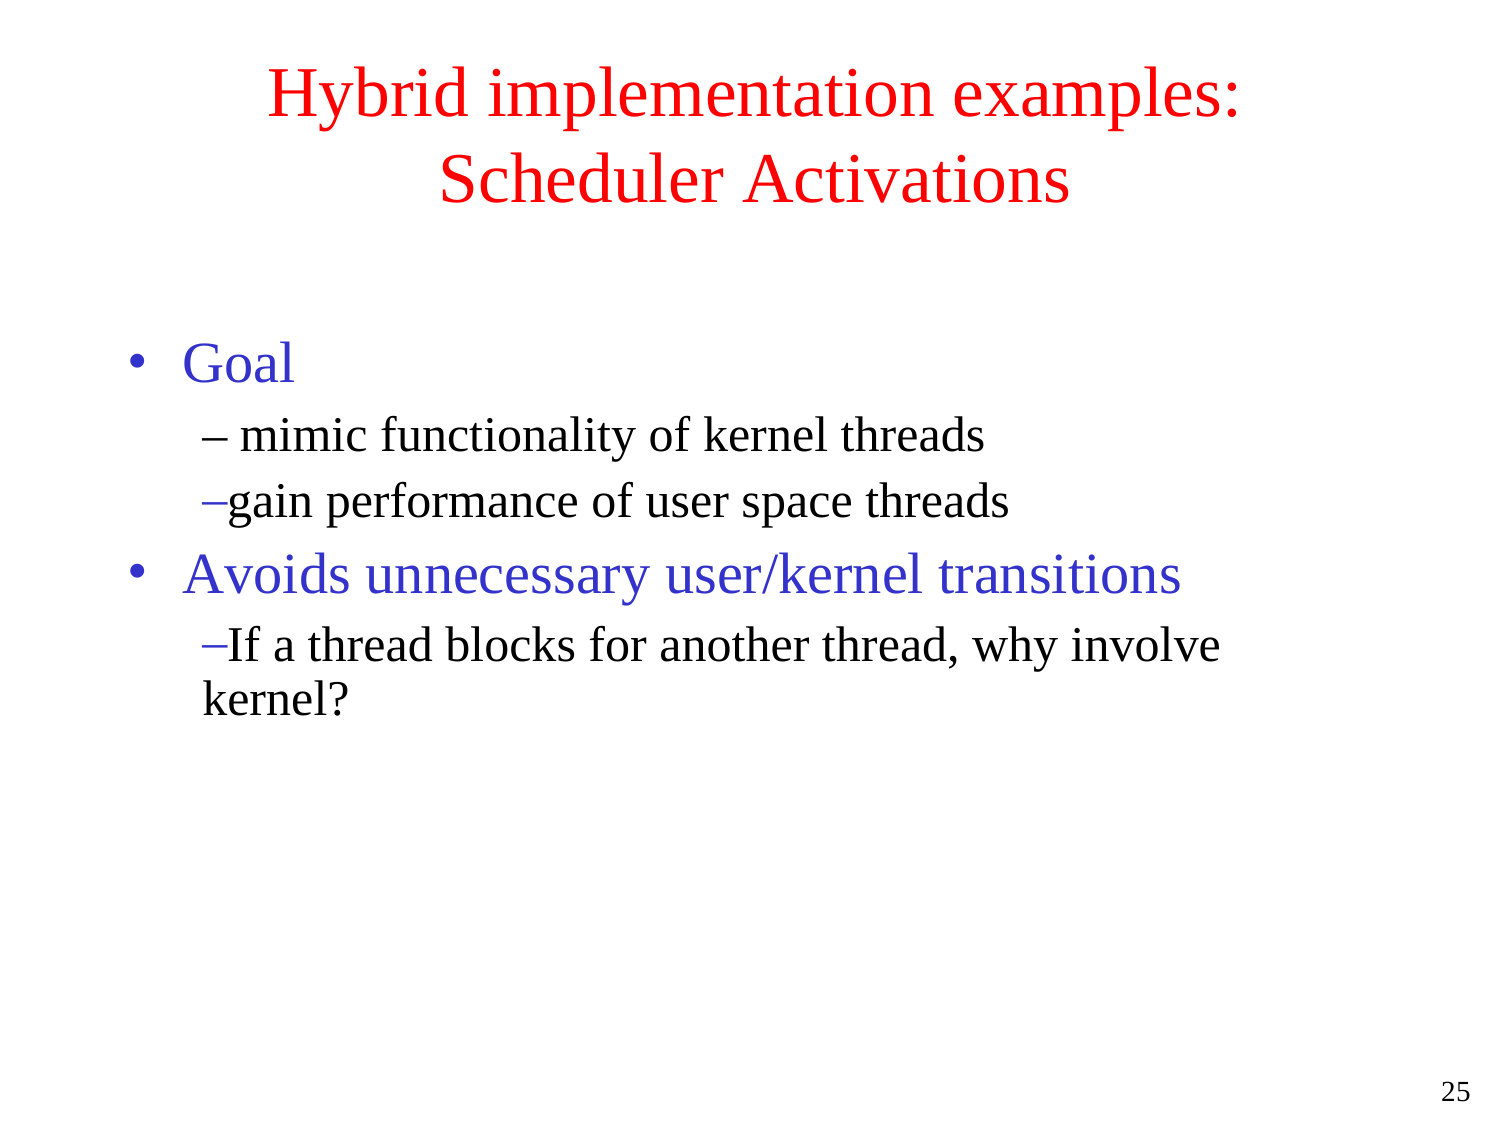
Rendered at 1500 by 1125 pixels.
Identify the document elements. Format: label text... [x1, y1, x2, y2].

text_box <number> [1404, 1064, 1486, 1125]
text_box Hybrid implementation examples: Scheduler Activations [66, 37, 1444, 225]
text_box Goal – mimic functionality of kernel threads gain performance of user space threads Avoids unnecessary user/kernel transitions If a thread blocks for another thread, why involve kernel? [112, 324, 1388, 1001]
